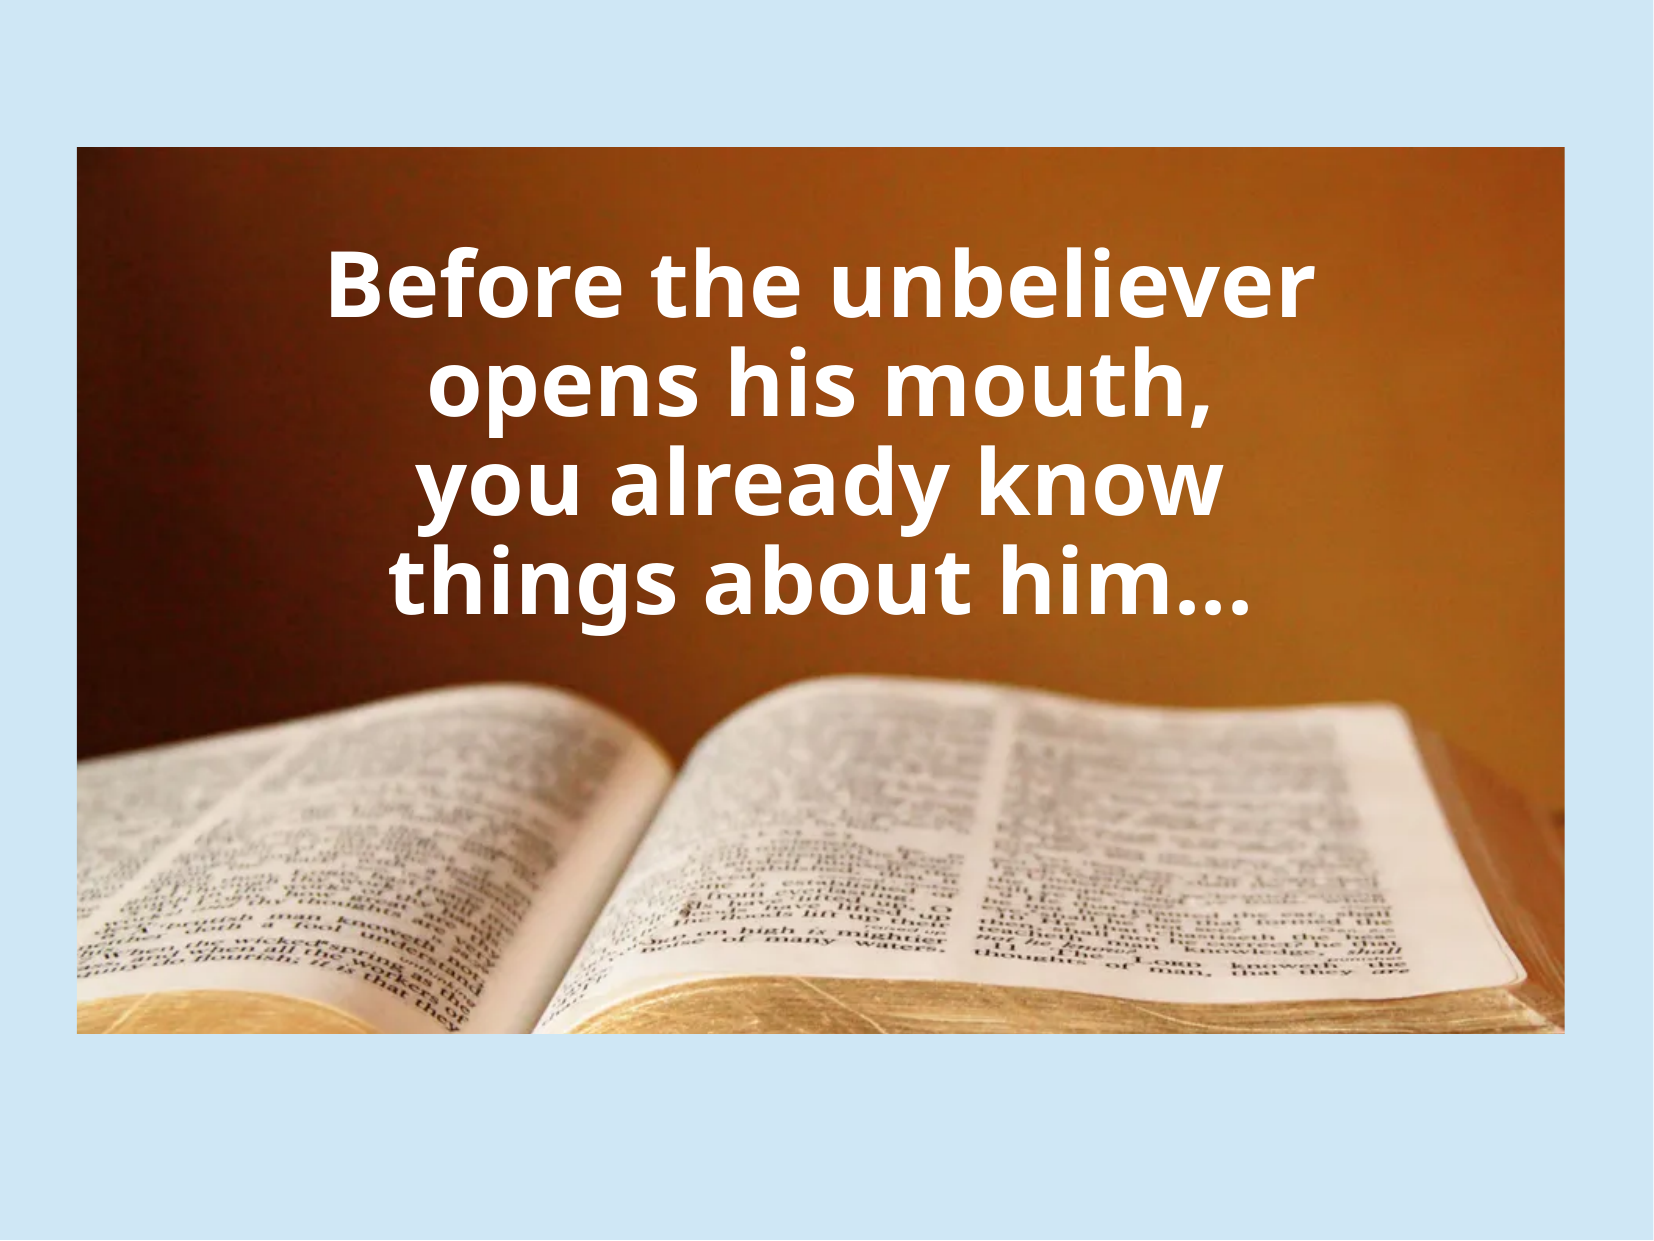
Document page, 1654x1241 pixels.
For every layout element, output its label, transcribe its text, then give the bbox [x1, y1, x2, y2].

title Before the unbeliever opens his mouth, you already know things about him... [76, 147, 1565, 1034]
